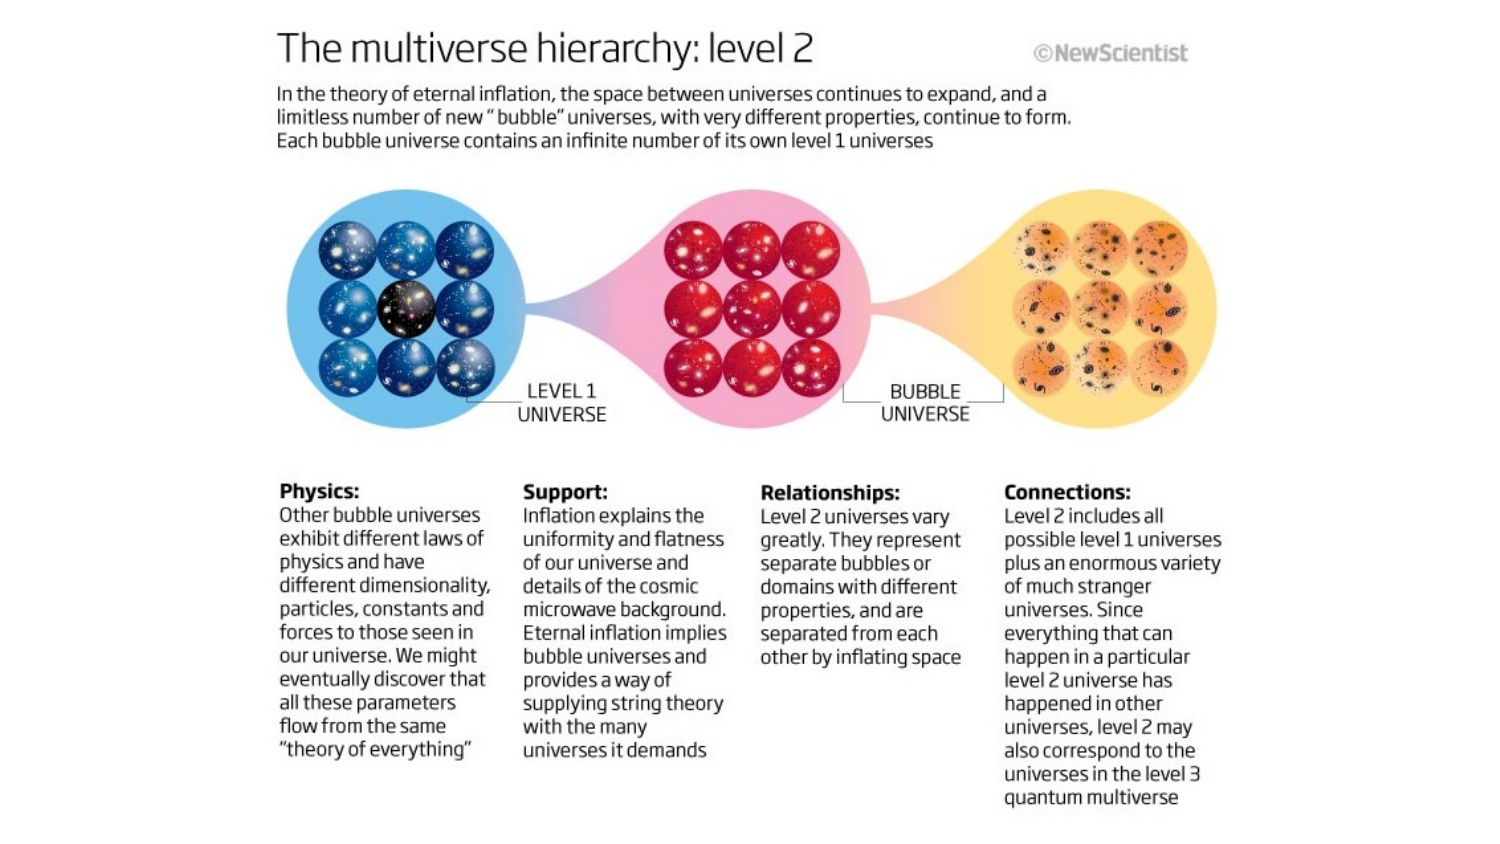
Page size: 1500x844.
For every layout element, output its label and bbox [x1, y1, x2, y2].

picture [269, 24, 1231, 819]
